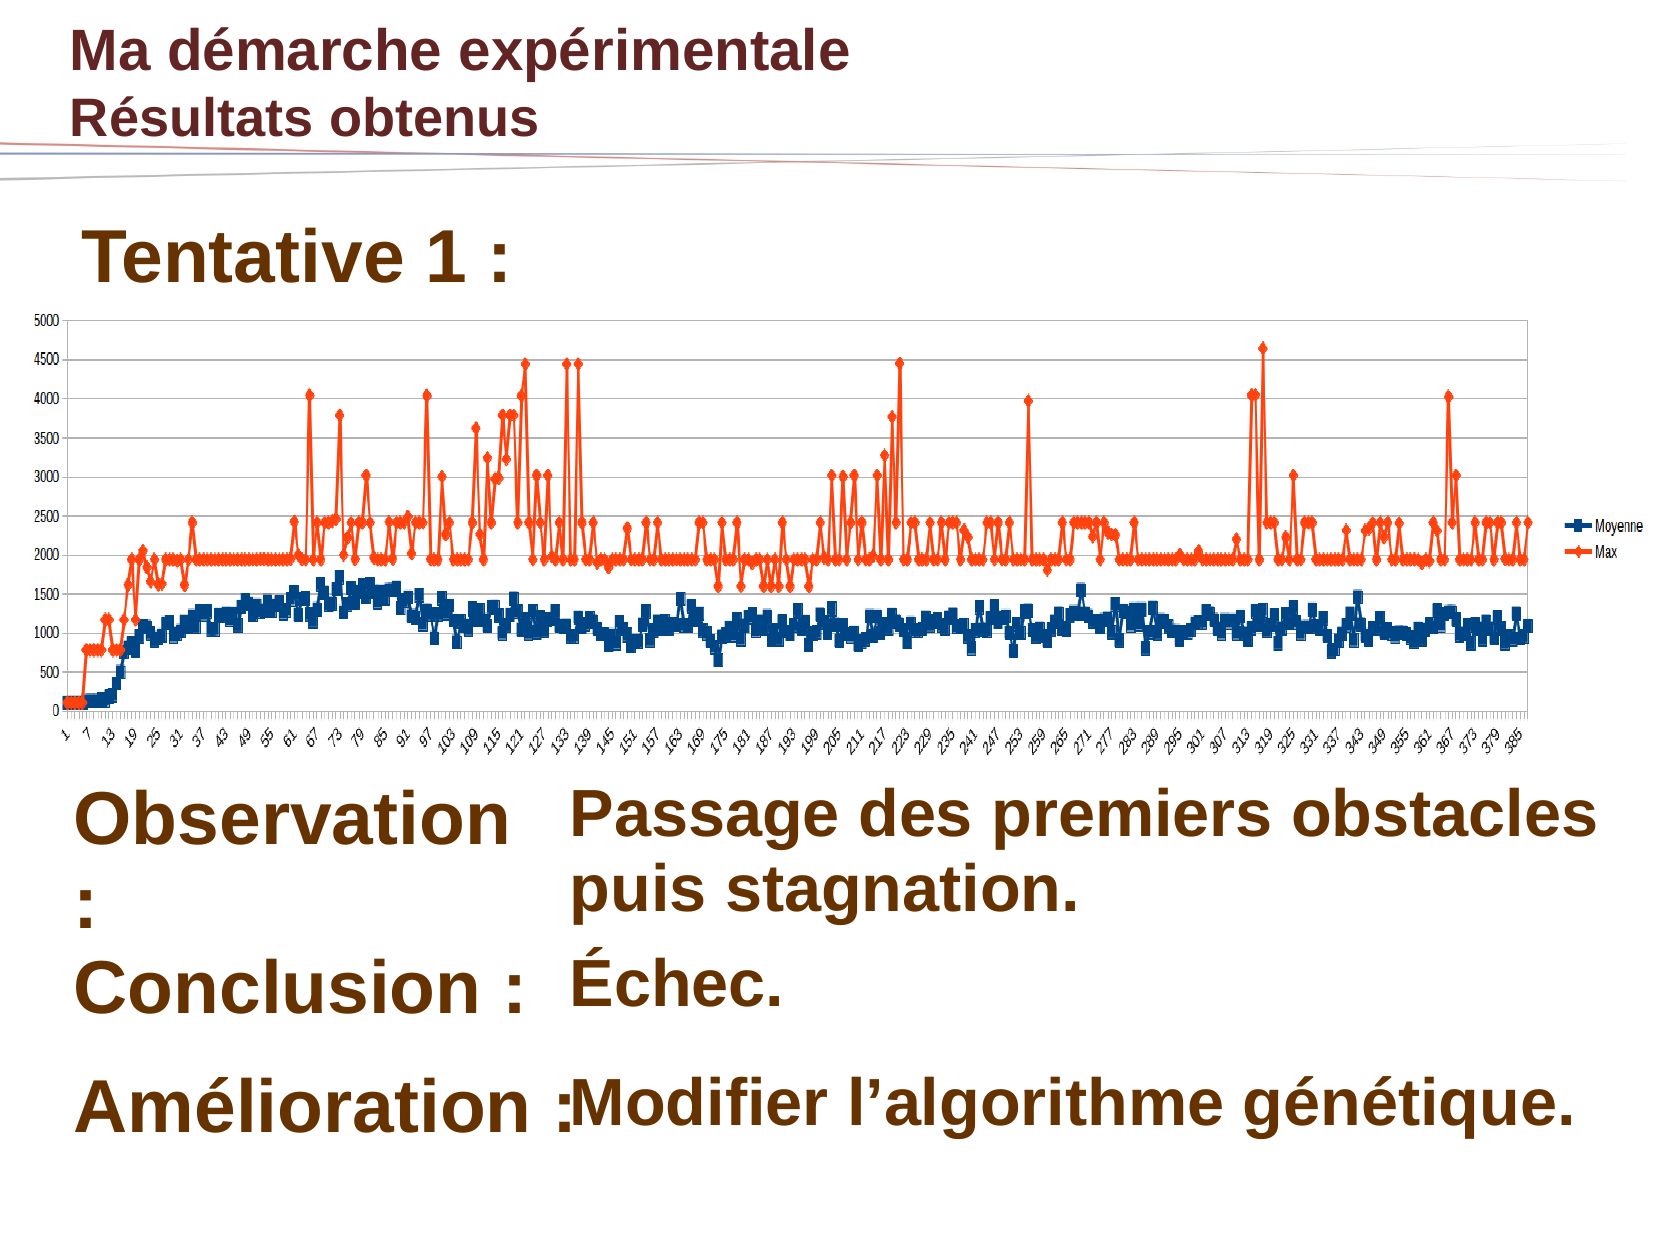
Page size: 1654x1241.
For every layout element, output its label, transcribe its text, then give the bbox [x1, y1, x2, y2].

text_box Modifier l’algorithme génétique. [555, 1057, 1521, 1150]
picture [0, 305, 1653, 774]
picture [0, 133, 1626, 208]
text_box Passage des premiers obstacles puis stagnation. [555, 774, 1469, 939]
text_box Échec. [555, 938, 774, 1031]
text_box Conclusion : [59, 938, 551, 1041]
text_box Amélioration : [59, 1057, 563, 1160]
text_box Observation : [59, 774, 551, 871]
text_box Tentative 1 : [66, 208, 498, 305]
title Ma démarche expérimentale Résultats obtenus [0, 11, 922, 130]
